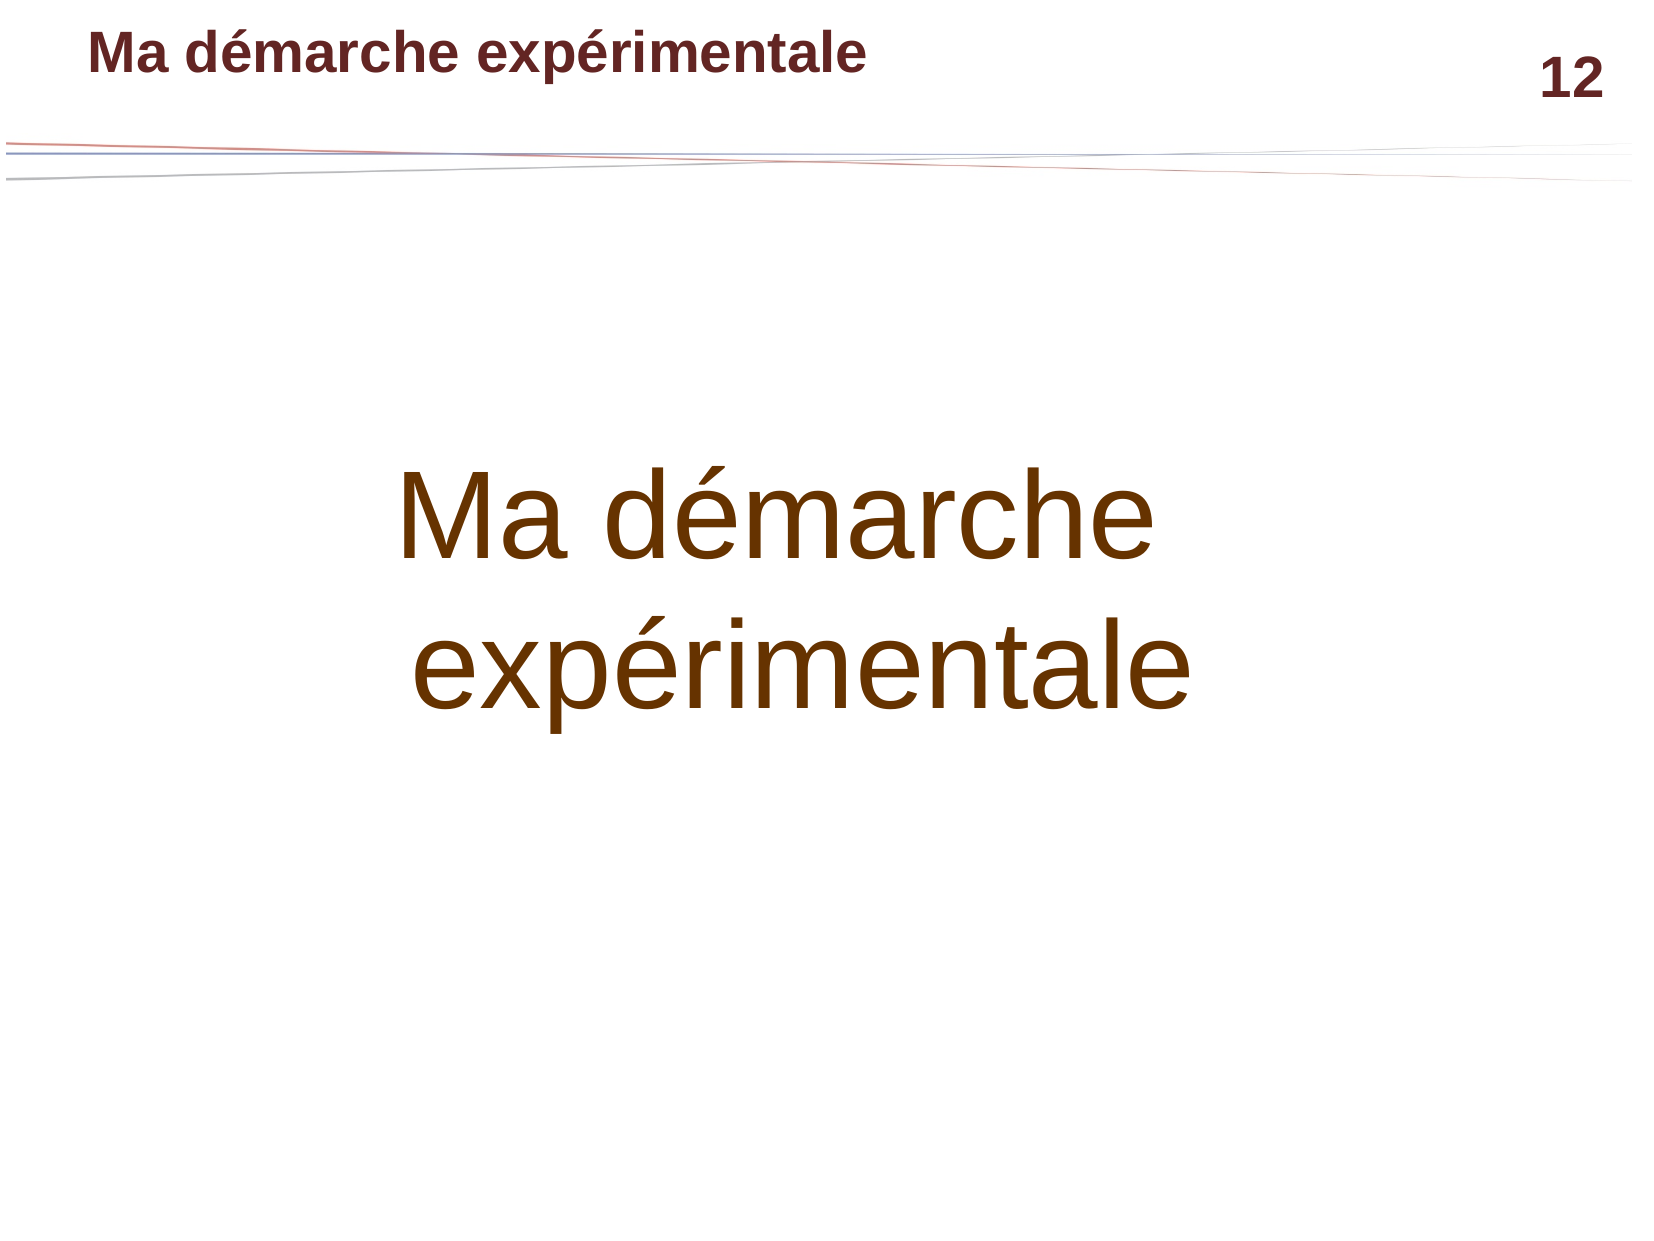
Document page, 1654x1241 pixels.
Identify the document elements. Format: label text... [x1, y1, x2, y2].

title 12 [1507, 15, 1638, 134]
list Ma démarche expérimentale [177, 336, 1288, 831]
title Ma démarche expérimentale [0, 14, 957, 133]
picture [6, 133, 1632, 208]
